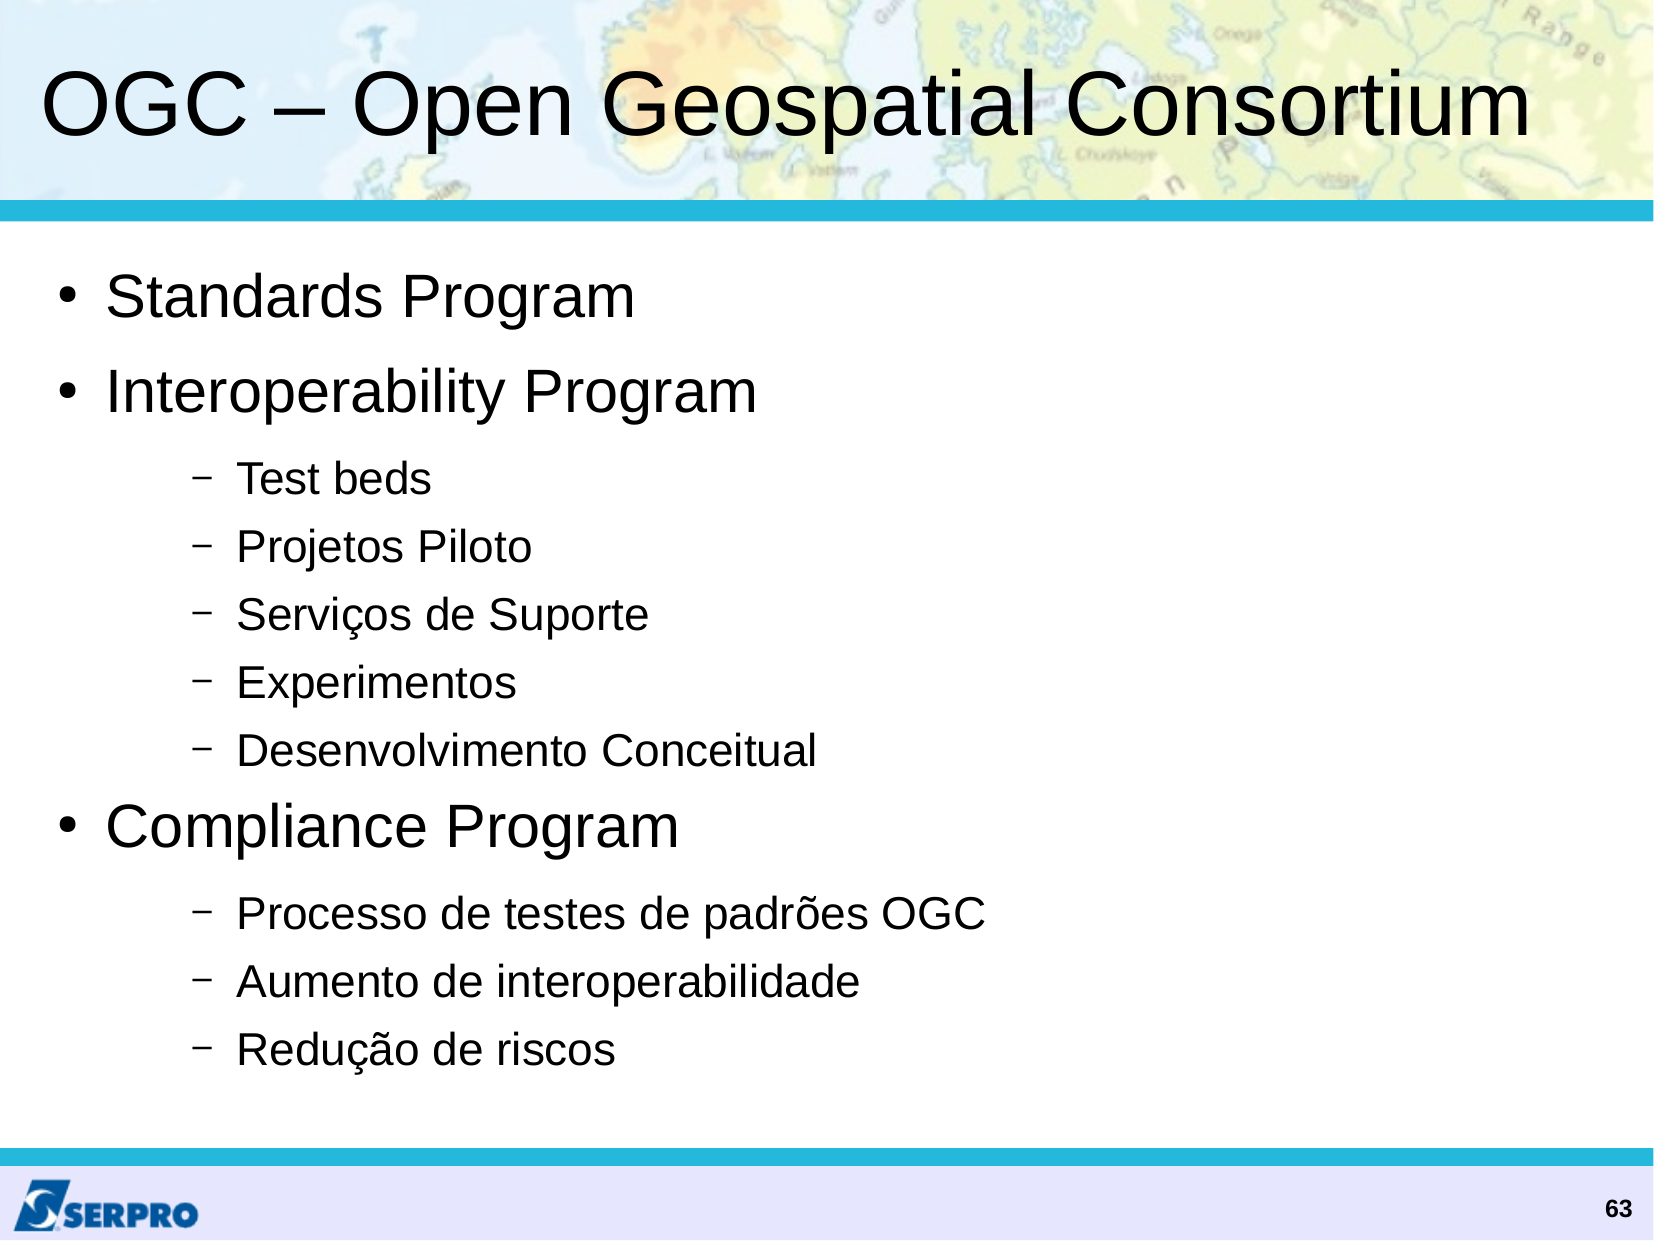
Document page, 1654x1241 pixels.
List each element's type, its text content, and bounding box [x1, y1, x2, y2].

picture [10, 1177, 201, 1235]
title OGC – Open Geospatial Consortium [40, 49, 1614, 159]
list Standards Program Interoperability Program Test beds Projetos Piloto Serviços de Suporte Experimentos Desenvolvimento Conceitual Compliance Program Processo de testes de padrões OGC Aumento de interoperabilidade Redução de riscos [40, 261, 1616, 1081]
